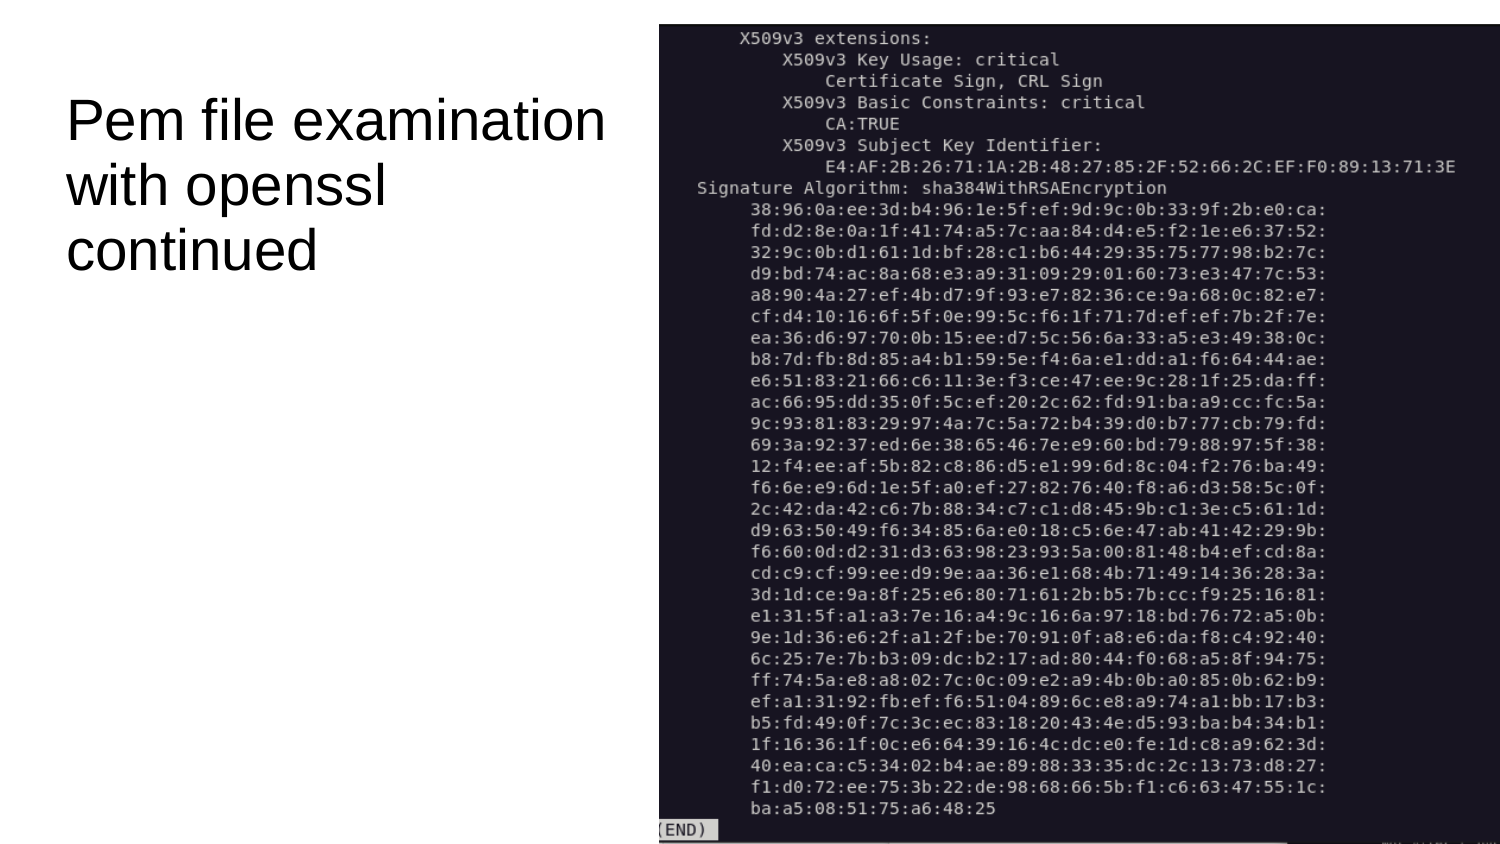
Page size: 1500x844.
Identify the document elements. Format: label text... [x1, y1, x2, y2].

picture [659, 24, 1500, 844]
title Pem file examination with openssl continued [51, 72, 640, 734]
